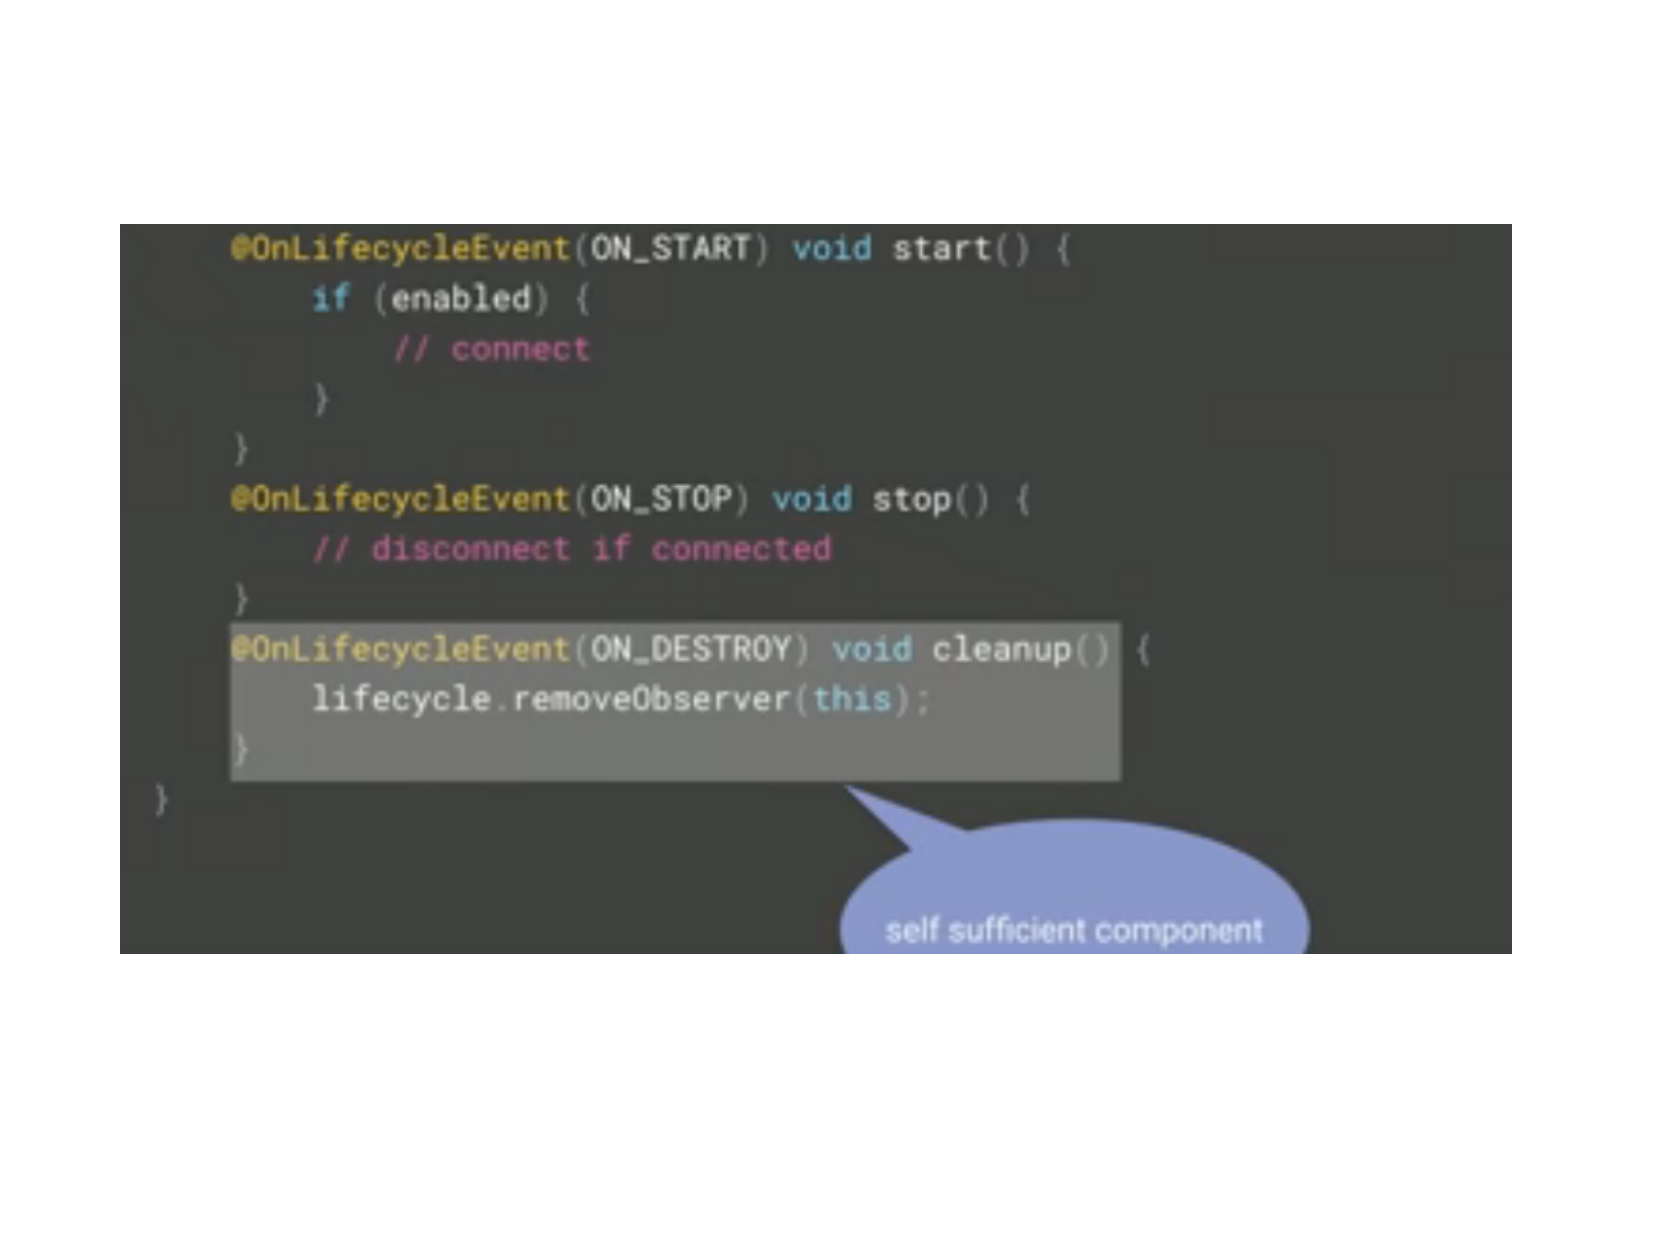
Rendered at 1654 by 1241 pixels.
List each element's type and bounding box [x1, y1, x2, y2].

picture [120, 224, 1512, 954]
